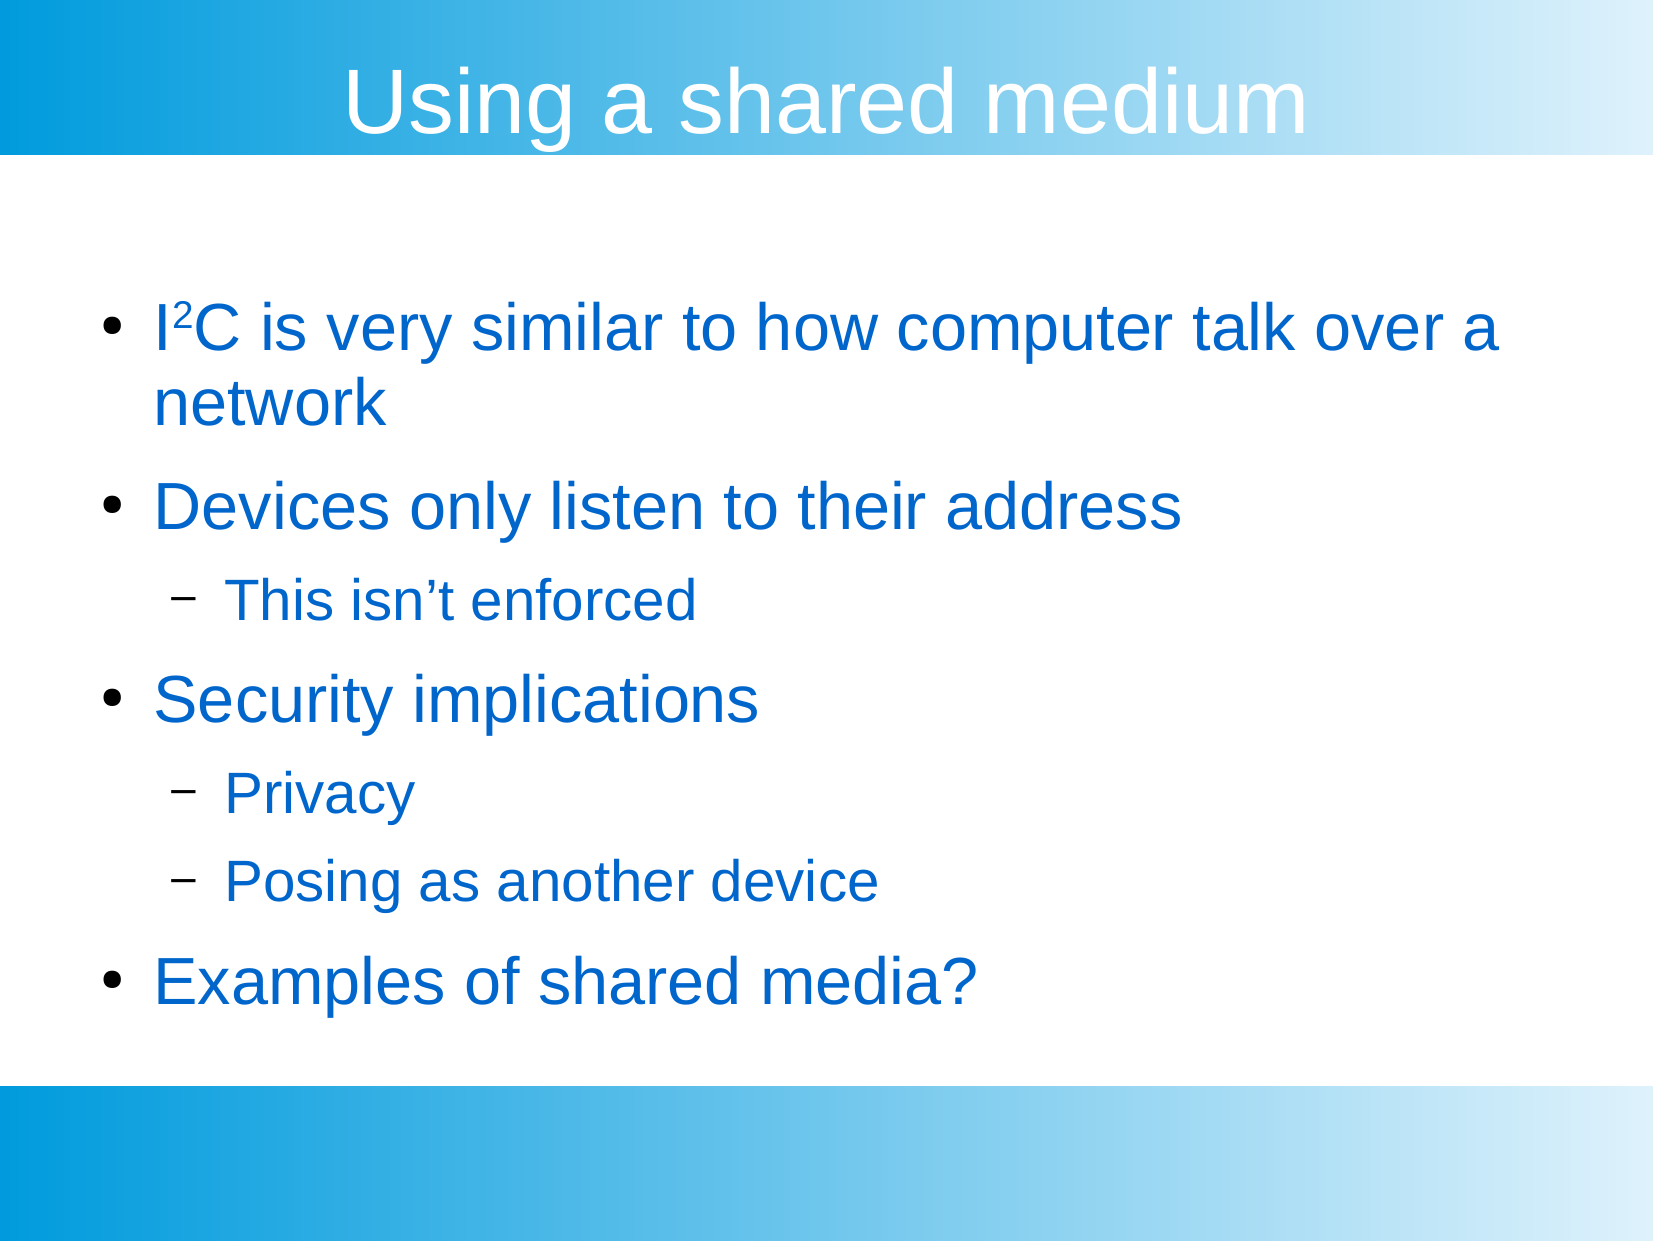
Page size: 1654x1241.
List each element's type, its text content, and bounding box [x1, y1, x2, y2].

title Using a shared medium [82, 49, 1571, 155]
list I2C is very similar to how computer talk over a network Devices only listen to their address This isn’t enforced Security implications Privacy Posing as another device Examples of shared media? [82, 290, 1571, 1010]
